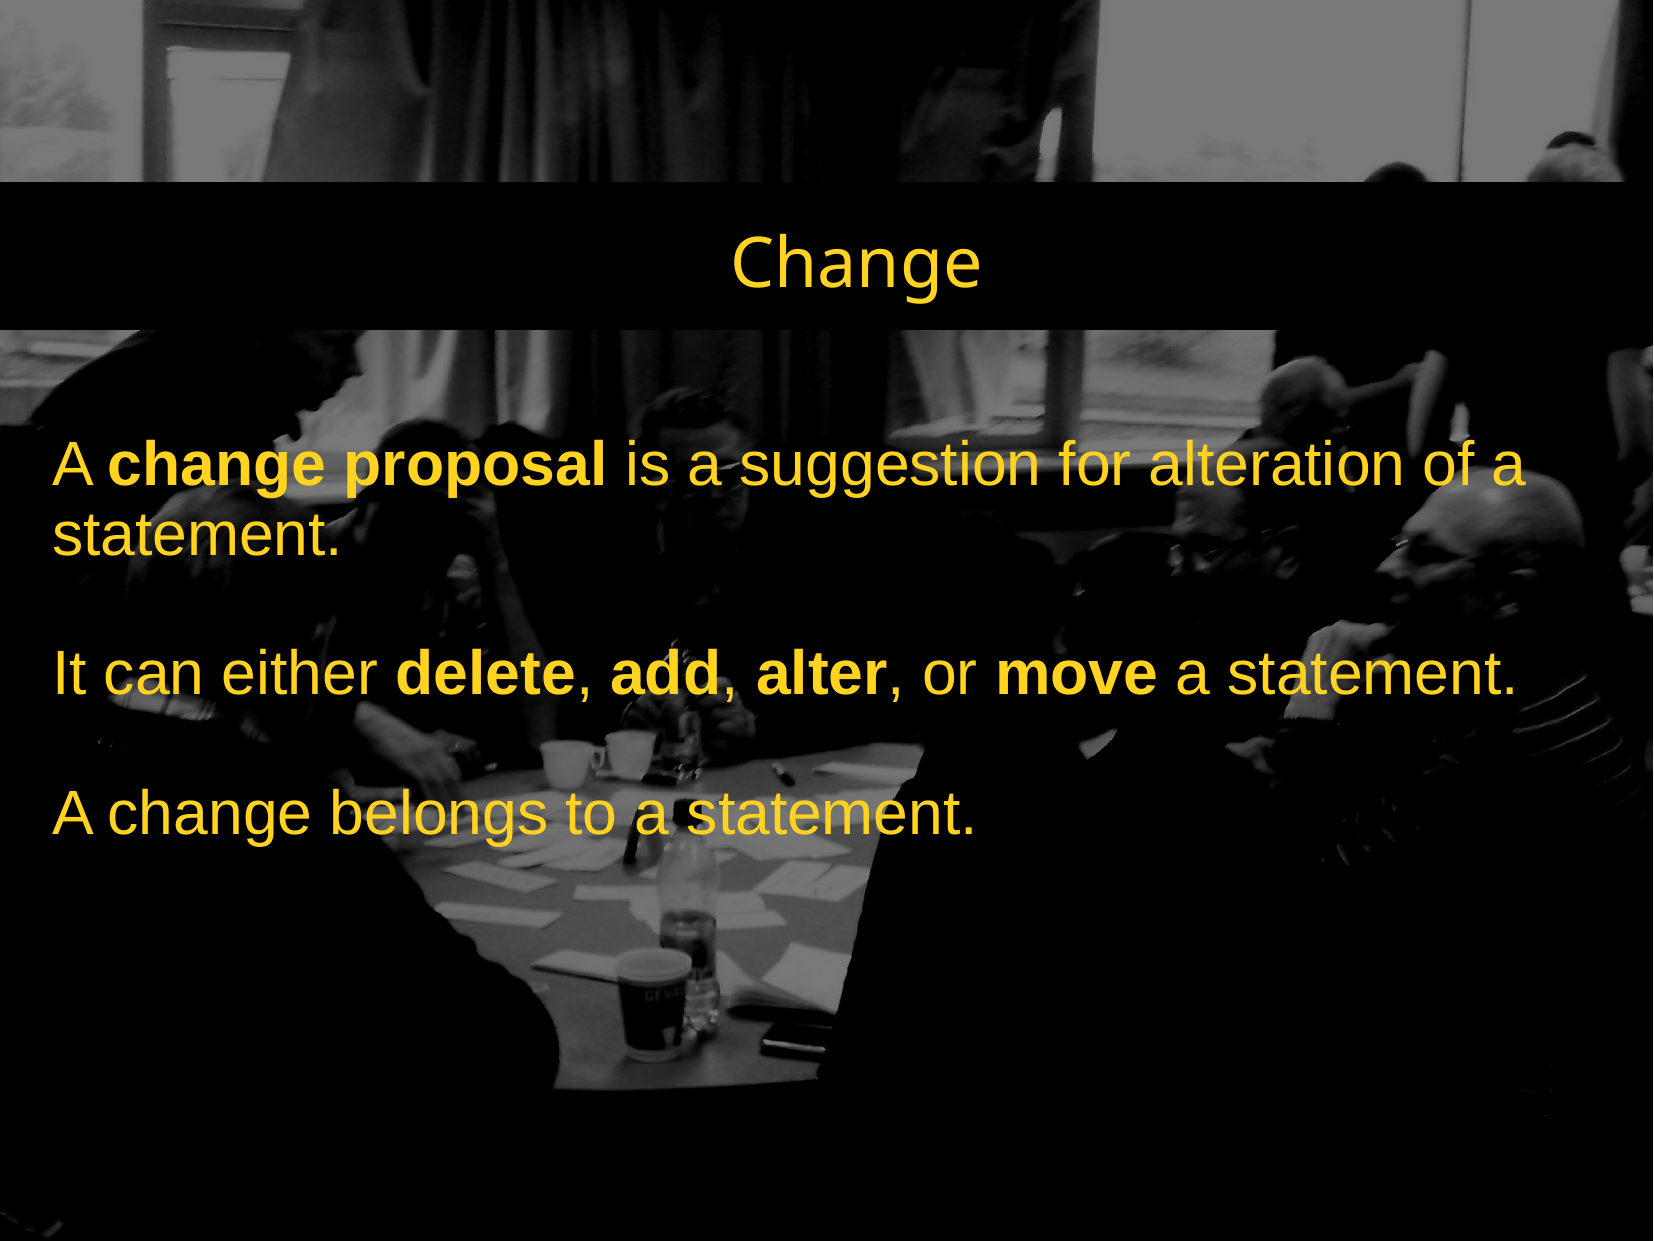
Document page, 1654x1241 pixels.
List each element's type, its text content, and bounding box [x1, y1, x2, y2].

list Change [25, 212, 1639, 310]
picture [0, 0, 1653, 182]
text_box [0, 182, 1653, 330]
text_box A change proposal is a suggestion for alteration of a statement. It can either delete, add, alter, or move a statement. A change belongs to a statement. [37, 421, 1613, 1106]
picture [0, 330, 1653, 1241]
